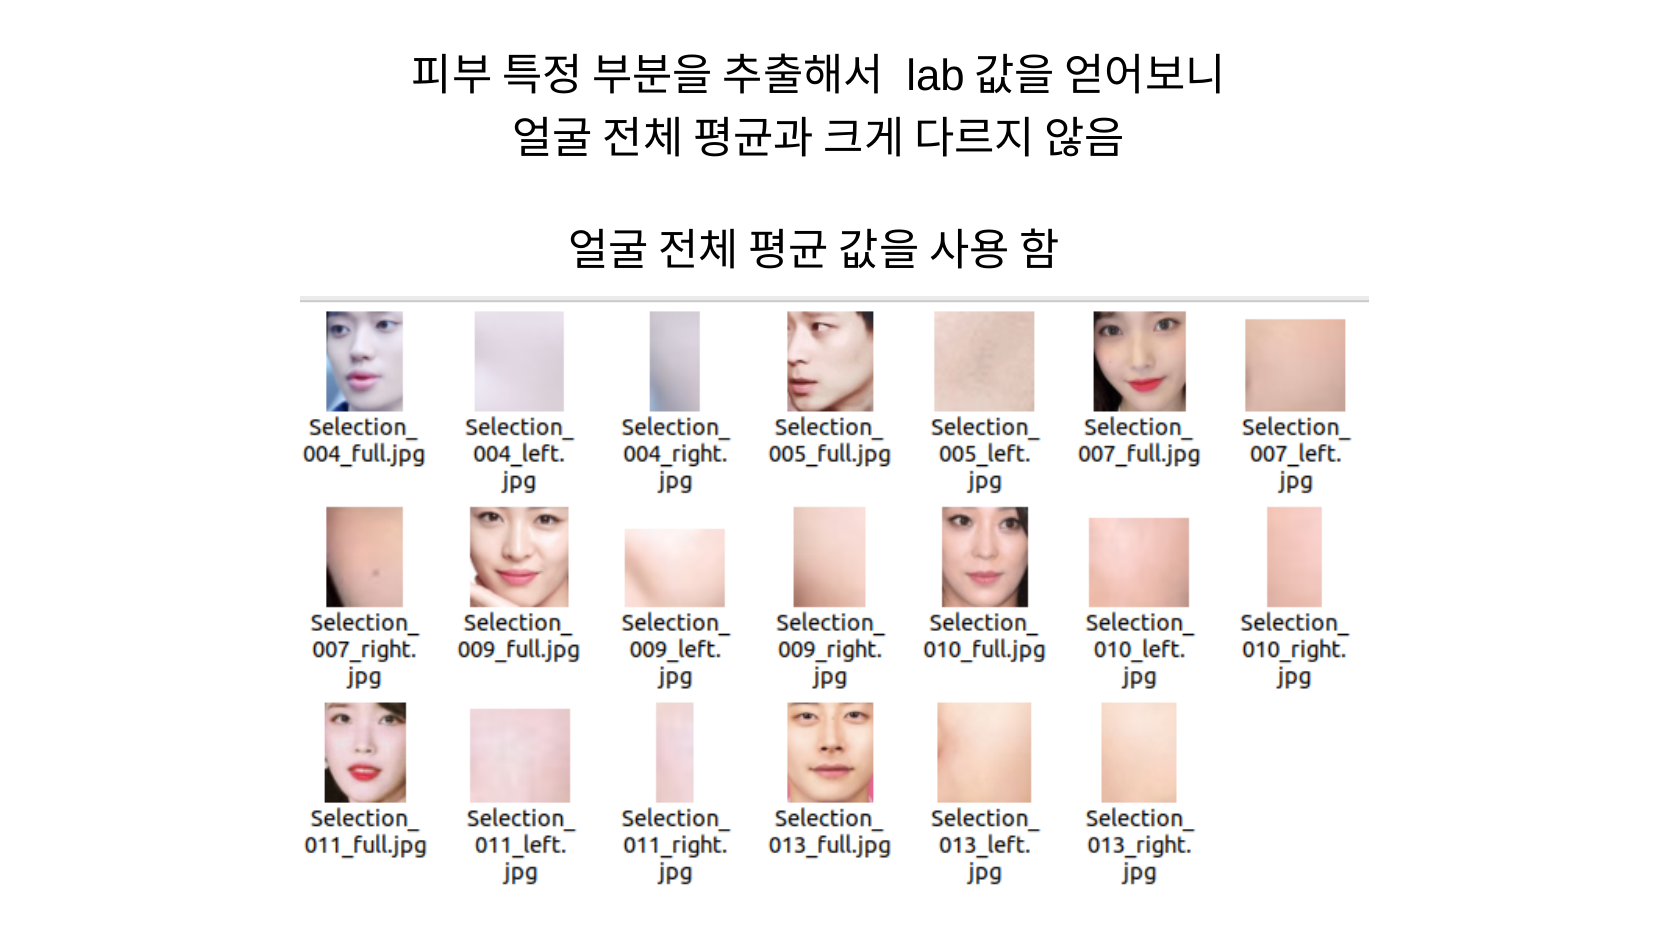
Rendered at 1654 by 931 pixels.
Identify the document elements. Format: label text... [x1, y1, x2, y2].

picture [300, 296, 1369, 901]
text_box 피부 특정 부분을 추출해서 lab값을 얻어보니 얼굴 전체 평균과 크게 다르지 않음 얼굴 전체 평균 값을 사용 함 [325, 20, 1313, 297]
